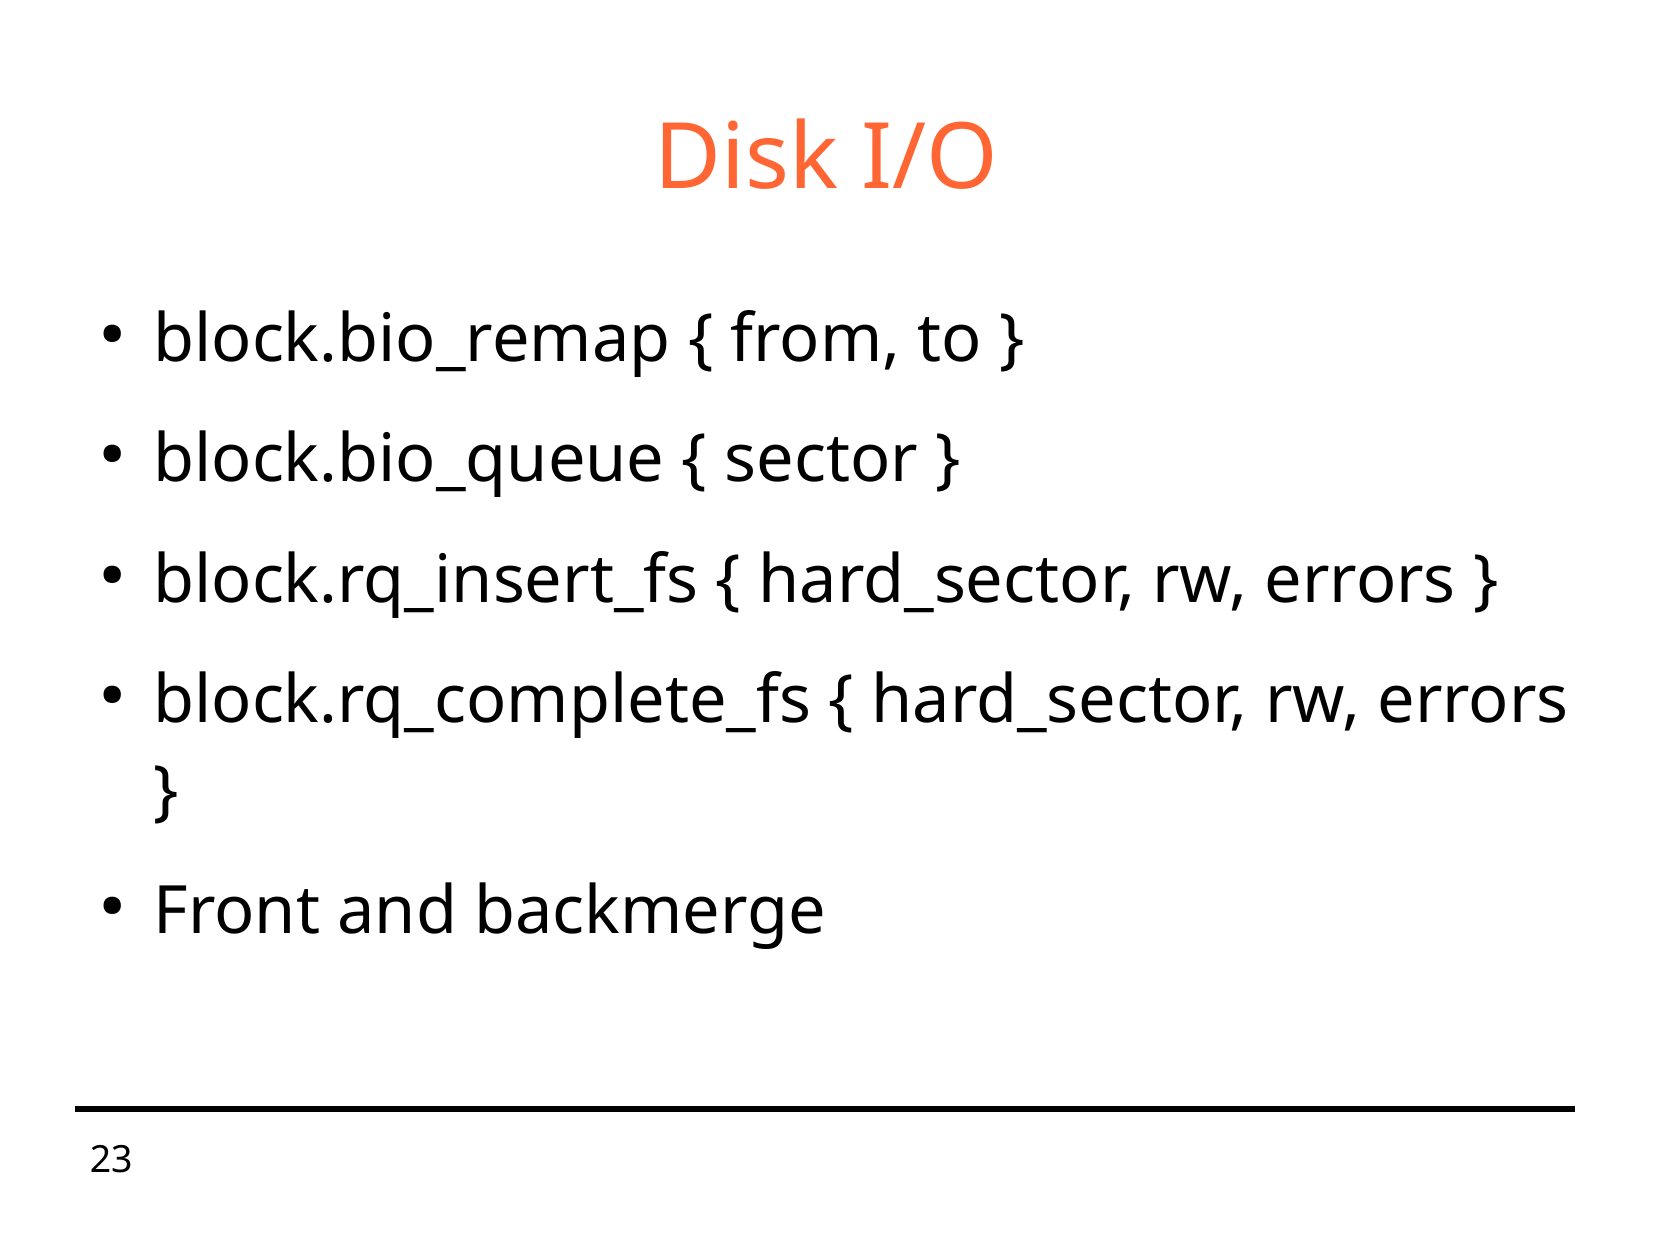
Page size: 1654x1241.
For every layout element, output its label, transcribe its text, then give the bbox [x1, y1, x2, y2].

title Disk I/O [82, 49, 1571, 257]
list block.bio_remap { from, to } block.bio_queue { sector } block.rq_insert_fs { hard_sector, rw, errors } block.rq_complete_fs { hard_sector, rw, errors } Front and backmerge [82, 290, 1571, 1109]
